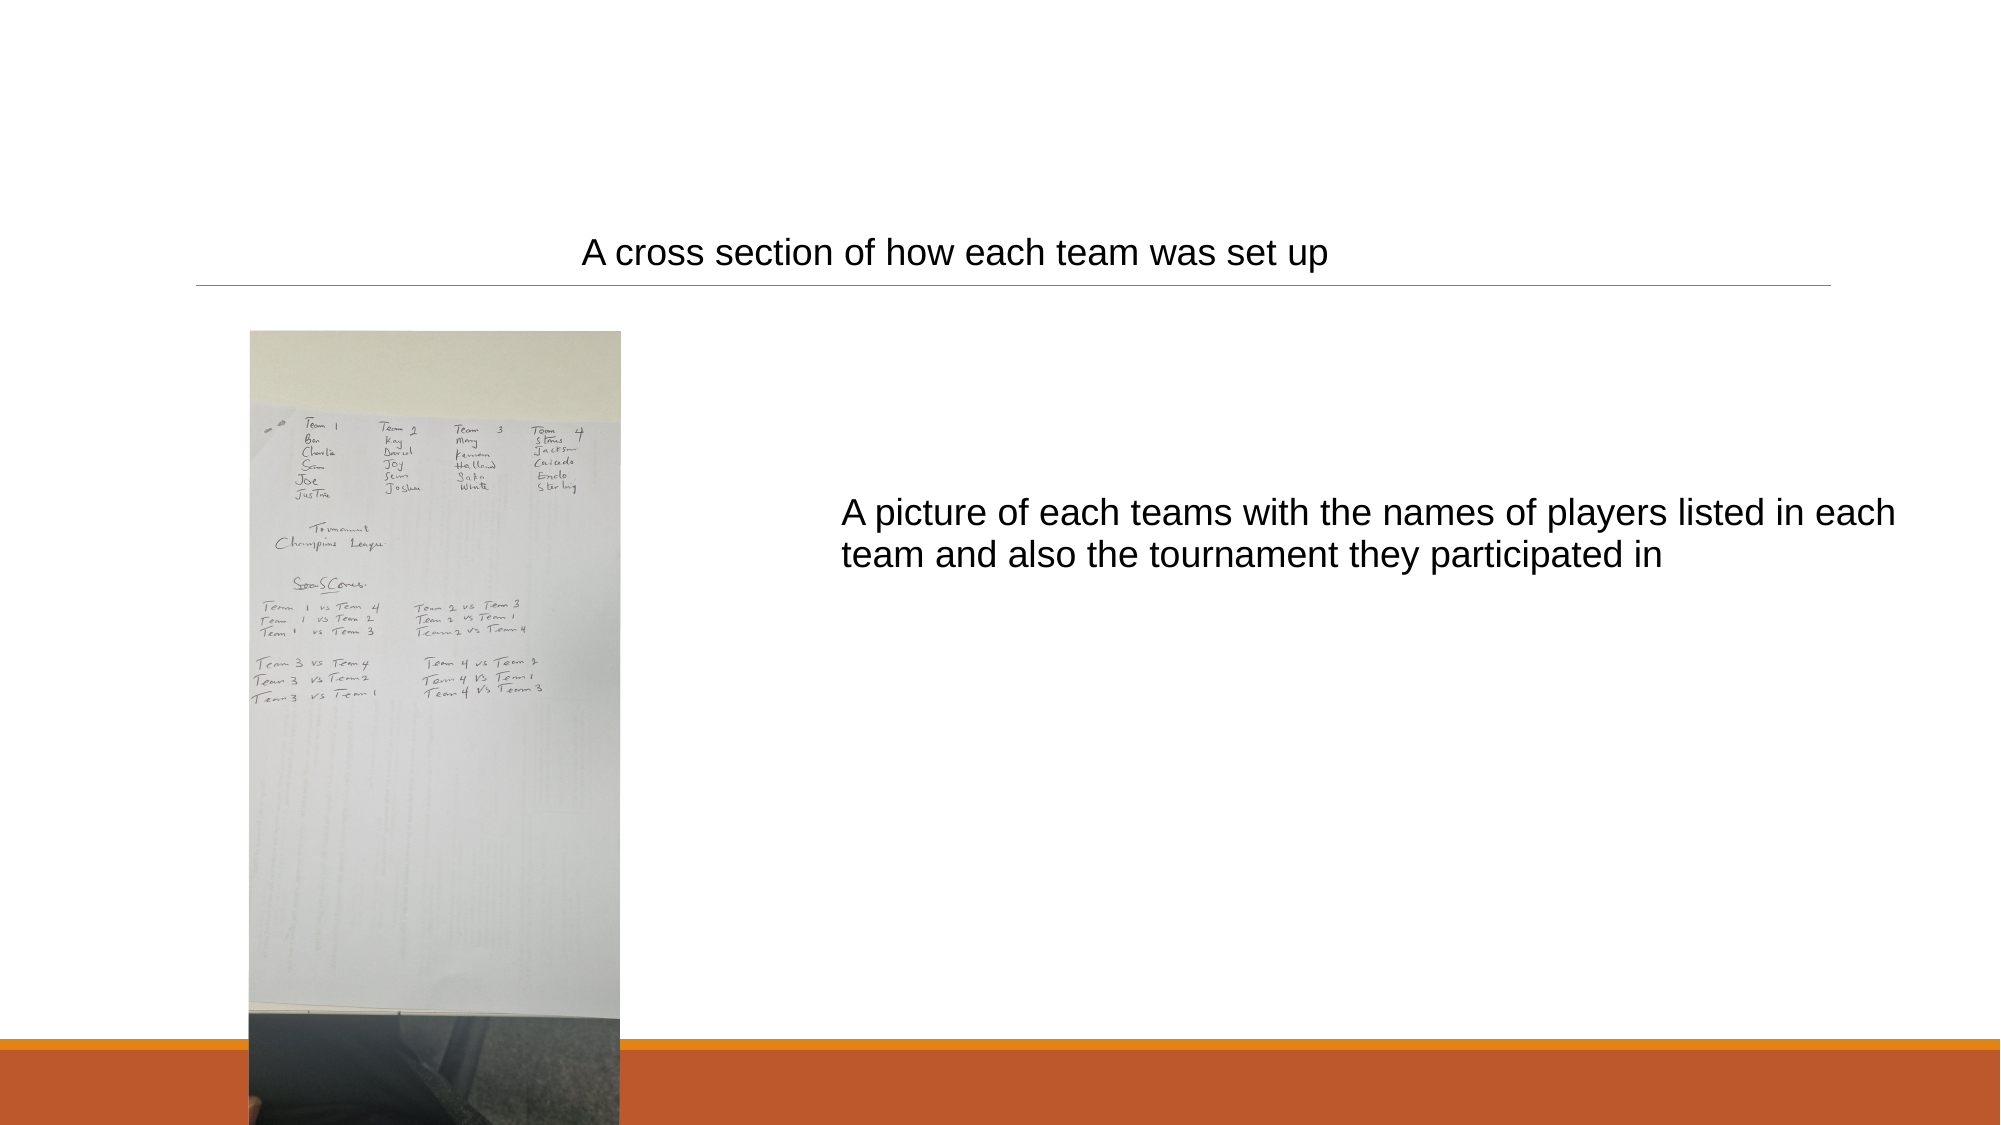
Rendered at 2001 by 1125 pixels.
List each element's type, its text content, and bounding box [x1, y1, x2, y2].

text_box A picture of each teams with the names of players listed in each team and also the tournament they participated in [826, 484, 1938, 674]
text_box A cross section of how each team was set up [566, 224, 1343, 282]
picture [248, 330, 621, 1125]
